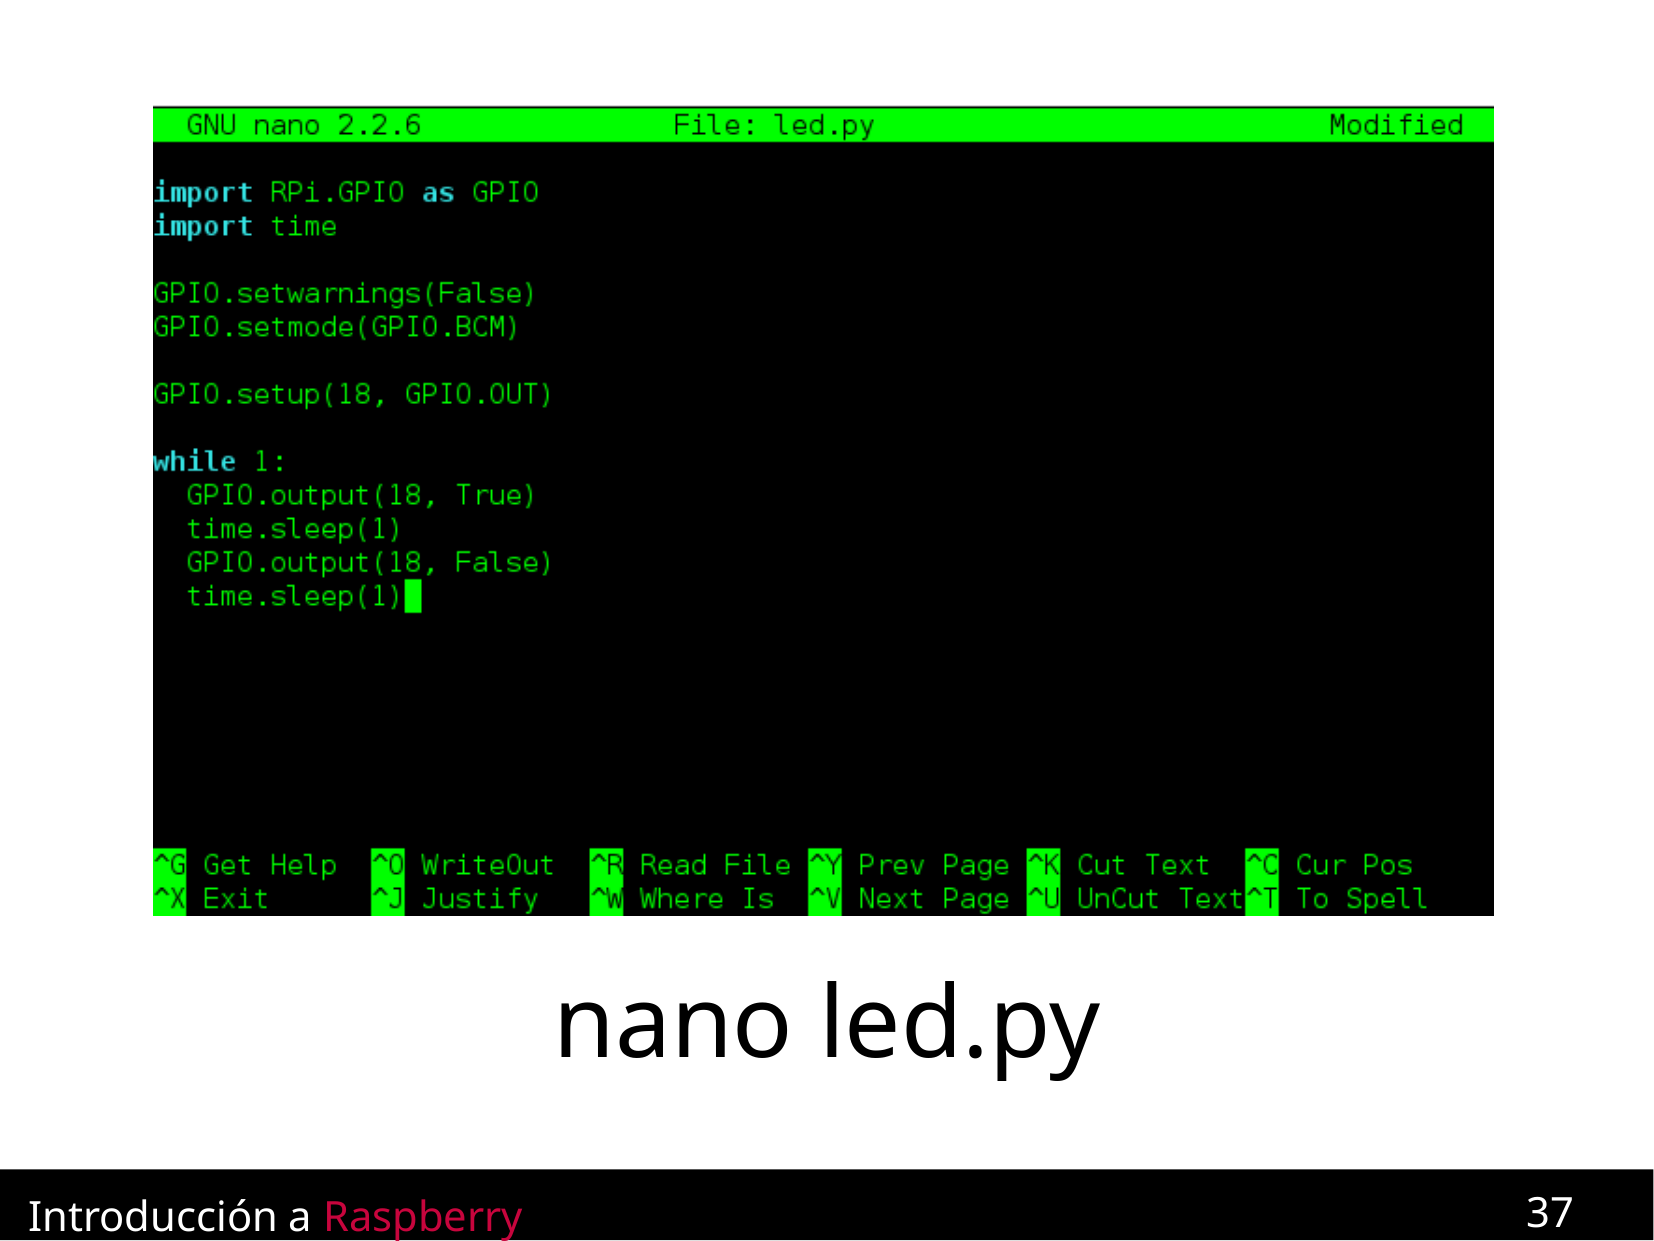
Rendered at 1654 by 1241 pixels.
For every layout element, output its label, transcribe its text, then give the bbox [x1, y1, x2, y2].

picture [153, 105, 1494, 916]
text_box [0, 0, 1654, 1241]
title nano led.py [82, 915, 1572, 1123]
text_box <number> [1521, 1175, 1654, 1241]
text_box Introducción a Raspberry Pi [13, 1179, 556, 1241]
